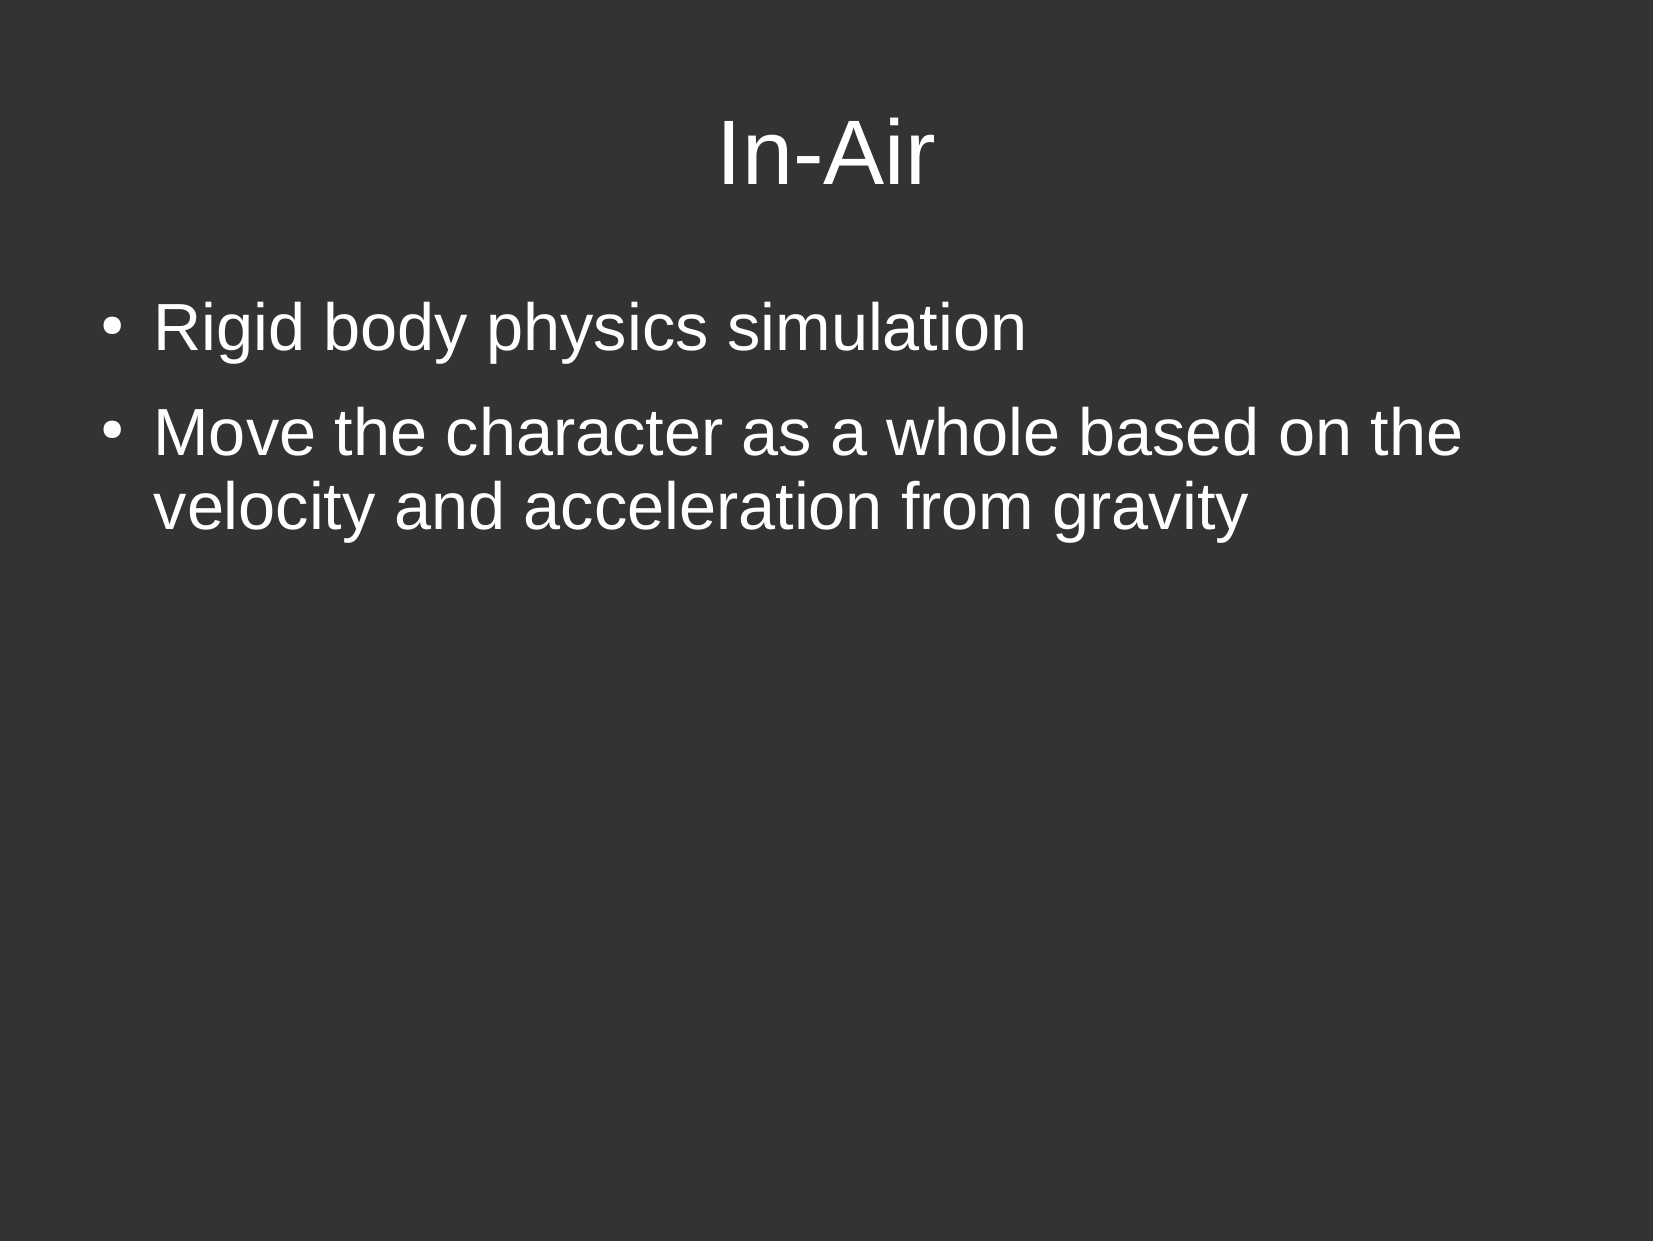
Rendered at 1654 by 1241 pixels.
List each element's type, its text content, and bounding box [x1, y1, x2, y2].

title In-Air [82, 49, 1571, 257]
list Rigid body physics simulation Move the character as a whole based on the velocity and acceleration from gravity [82, 290, 1571, 1109]
